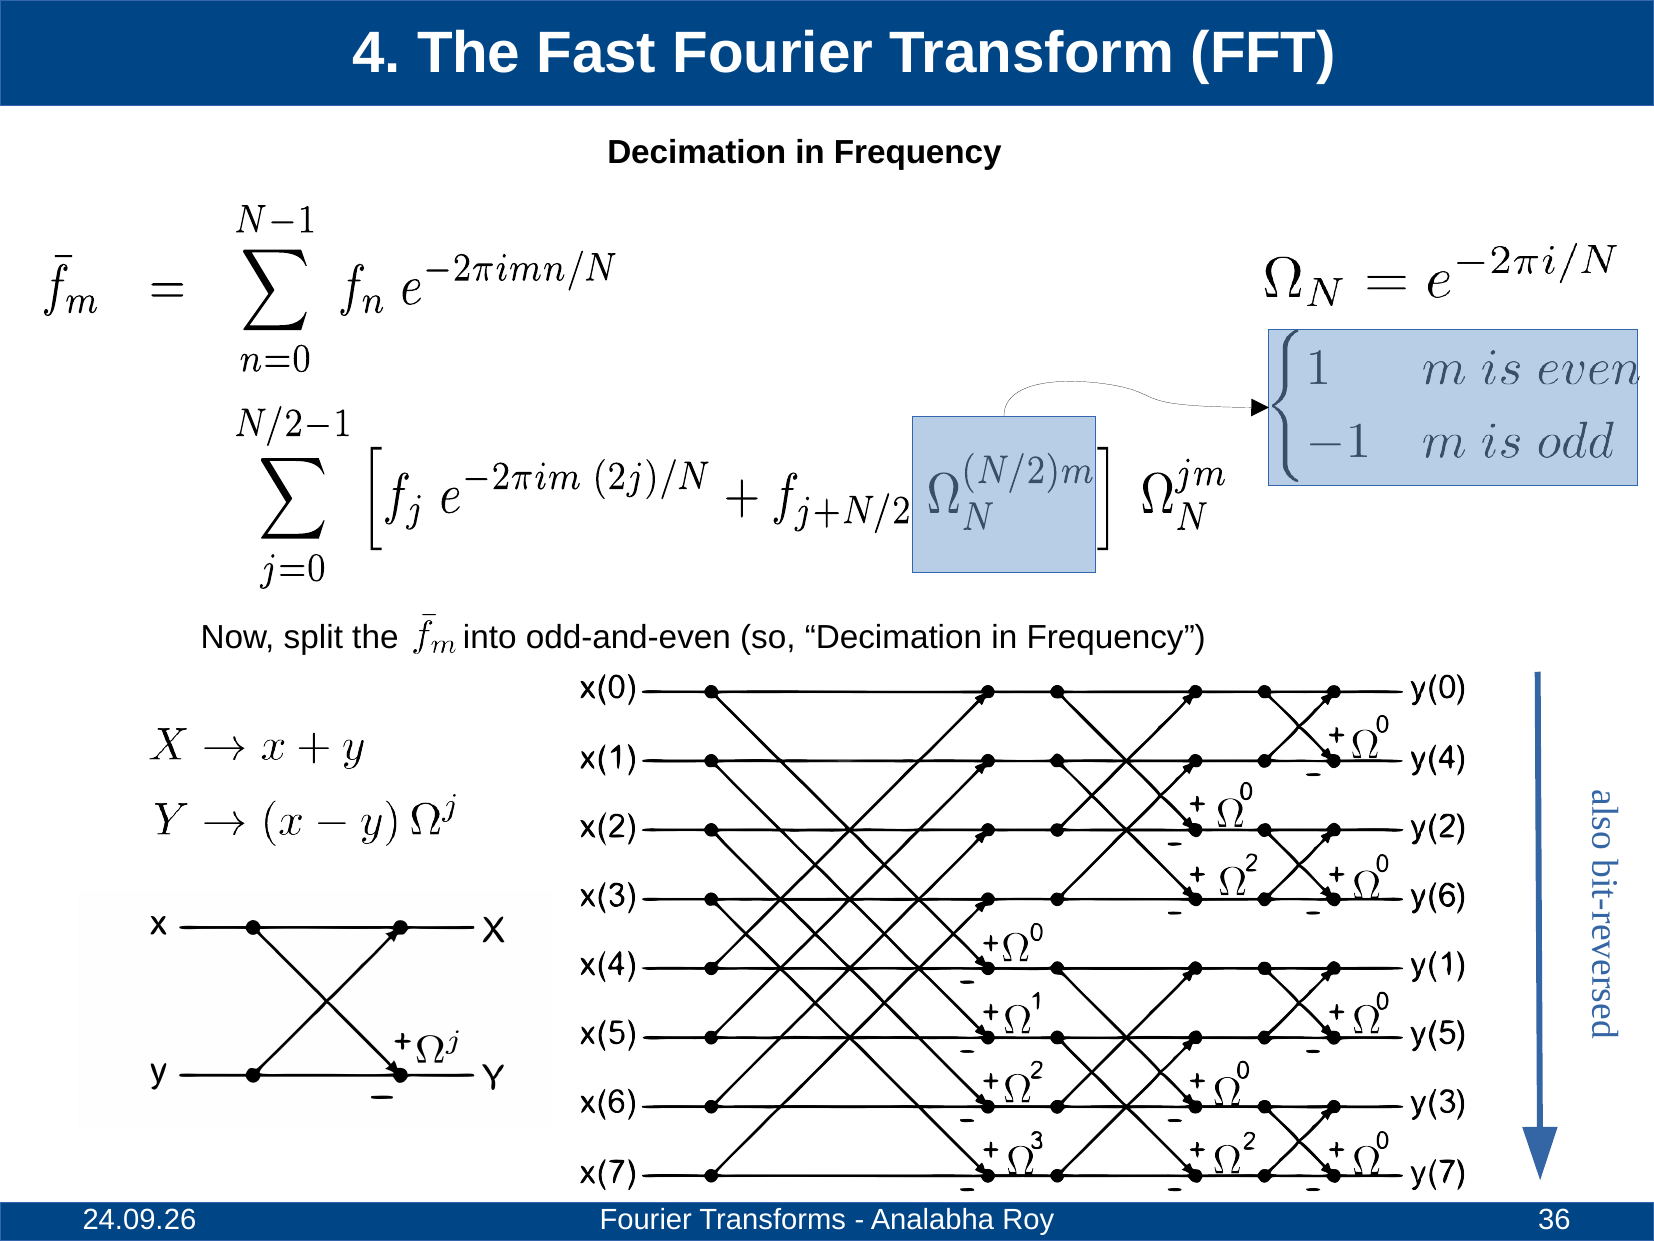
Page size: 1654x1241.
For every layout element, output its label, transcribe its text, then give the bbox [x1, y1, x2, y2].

text_box Now, split the into odd-and-even (so, “Decimation in Frequency”) [185, 610, 1378, 700]
picture [565, 648, 1510, 1227]
title 4. The Fast Fourier Transform (FFT) [0, 0, 1654, 106]
picture [79, 892, 552, 1129]
picture [1264, 242, 1577, 306]
text_box Decimation in Frequency [592, 125, 1633, 215]
text_box [1634, 329, 1638, 486]
picture [149, 728, 456, 847]
text_box [43, 205, 1225, 589]
text_box [1268, 329, 1577, 486]
text_box also bit-reversed [1576, 145, 1635, 1241]
picture [413, 614, 456, 654]
